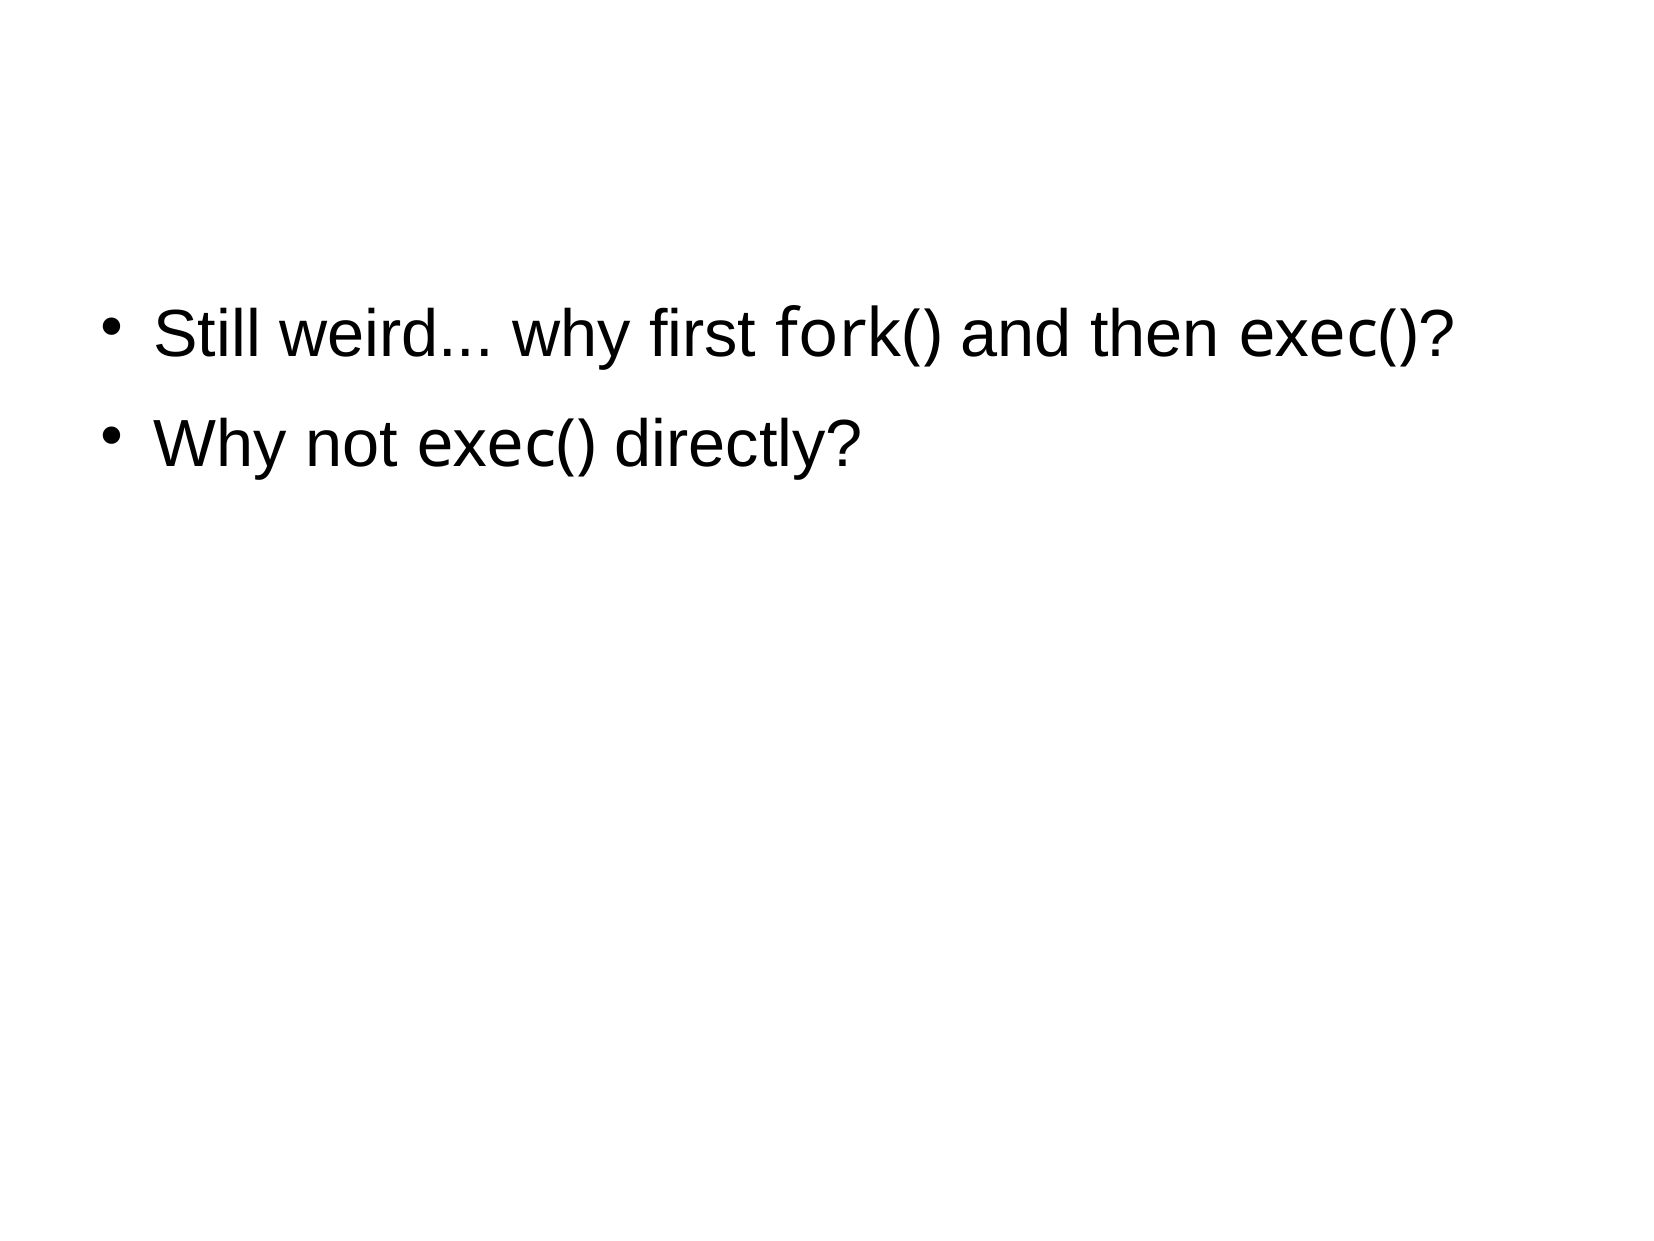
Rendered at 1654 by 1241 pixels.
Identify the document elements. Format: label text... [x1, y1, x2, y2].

list Still weird... why first fork() and then exec()? Why not exec() directly? [82, 290, 1571, 1010]
